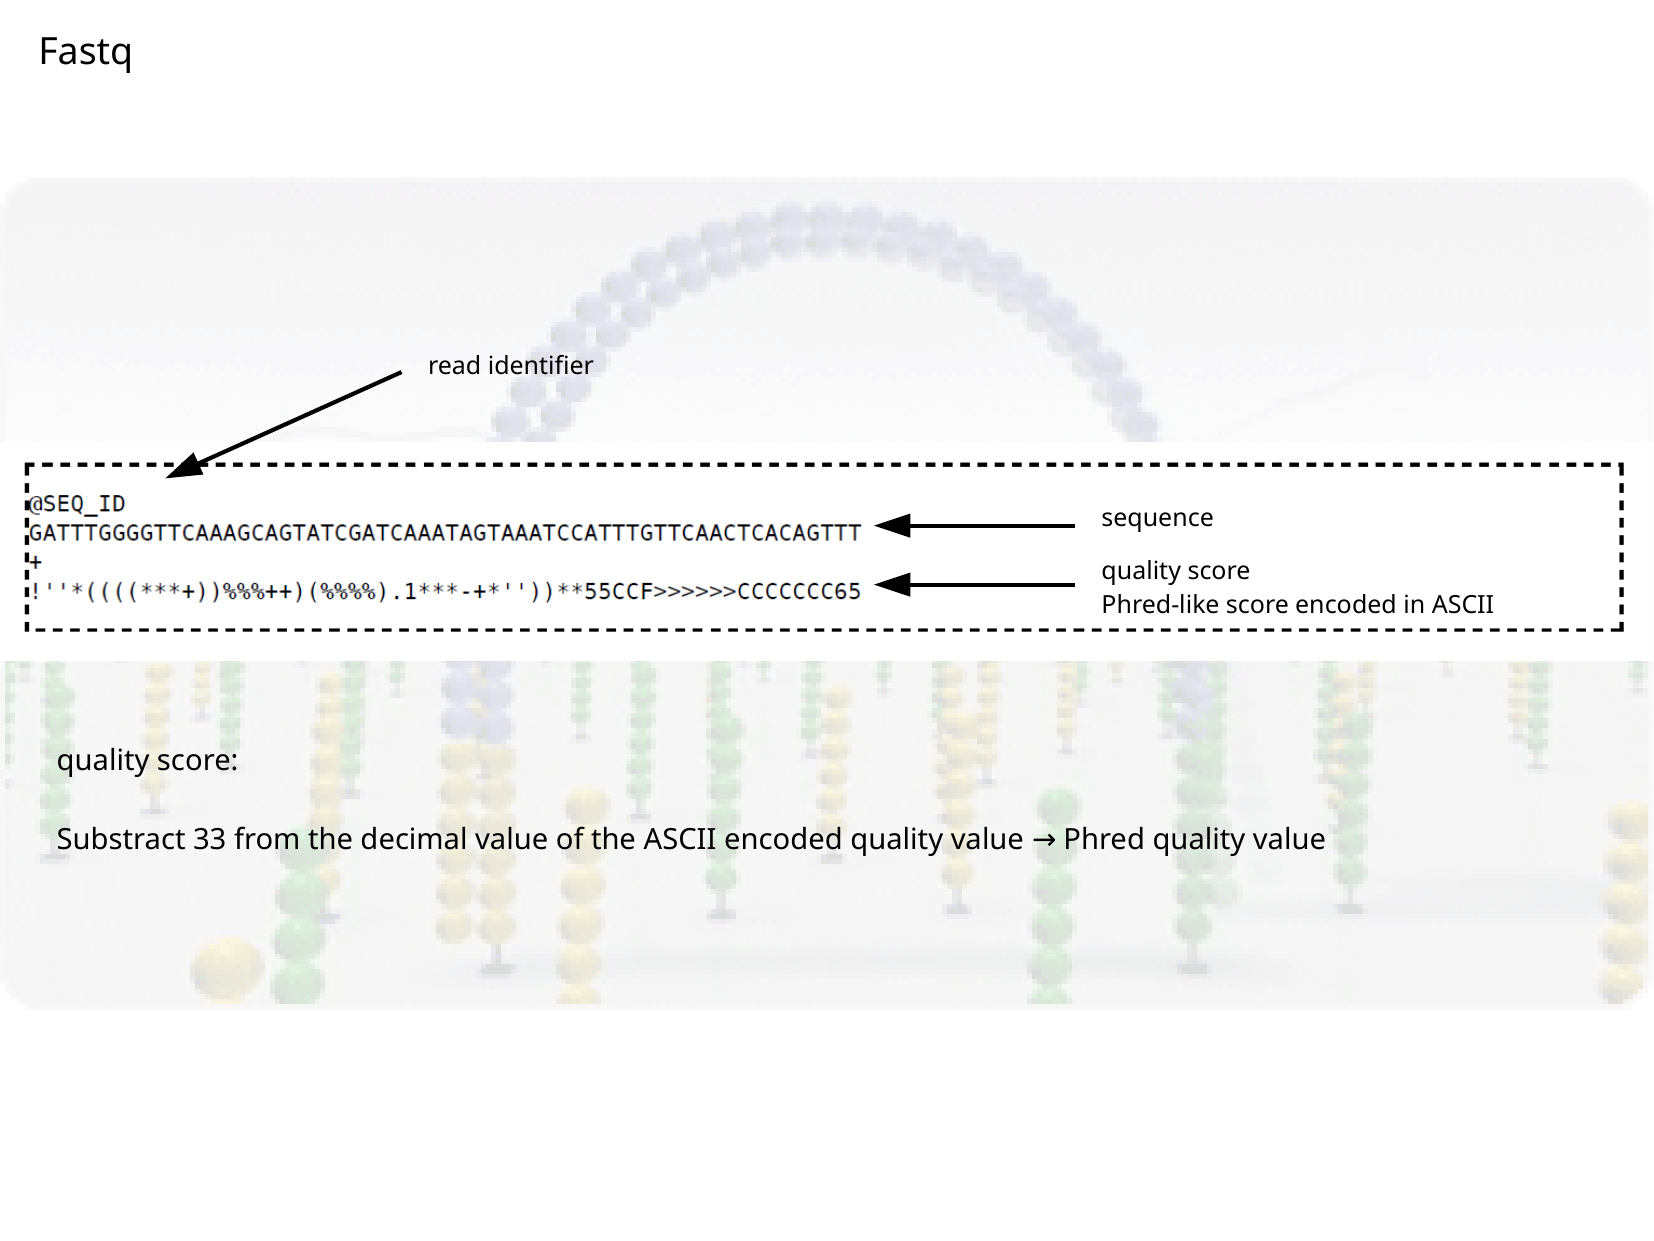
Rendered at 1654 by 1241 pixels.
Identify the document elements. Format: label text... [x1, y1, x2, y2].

text_box sequence [1086, 492, 1237, 544]
text_box [0, 661, 1654, 1241]
text_box [0, 0, 1654, 442]
text_box Fastq [23, 16, 160, 92]
text_box read identifier [413, 340, 648, 396]
text_box quality score: Substract 33 from the decimal value of the ASCII encoded quality value → Phred quality value [41, 731, 1654, 888]
text_box quality score Phred-like score encoded in ASCII [1086, 544, 1612, 641]
picture [0, 442, 1654, 661]
